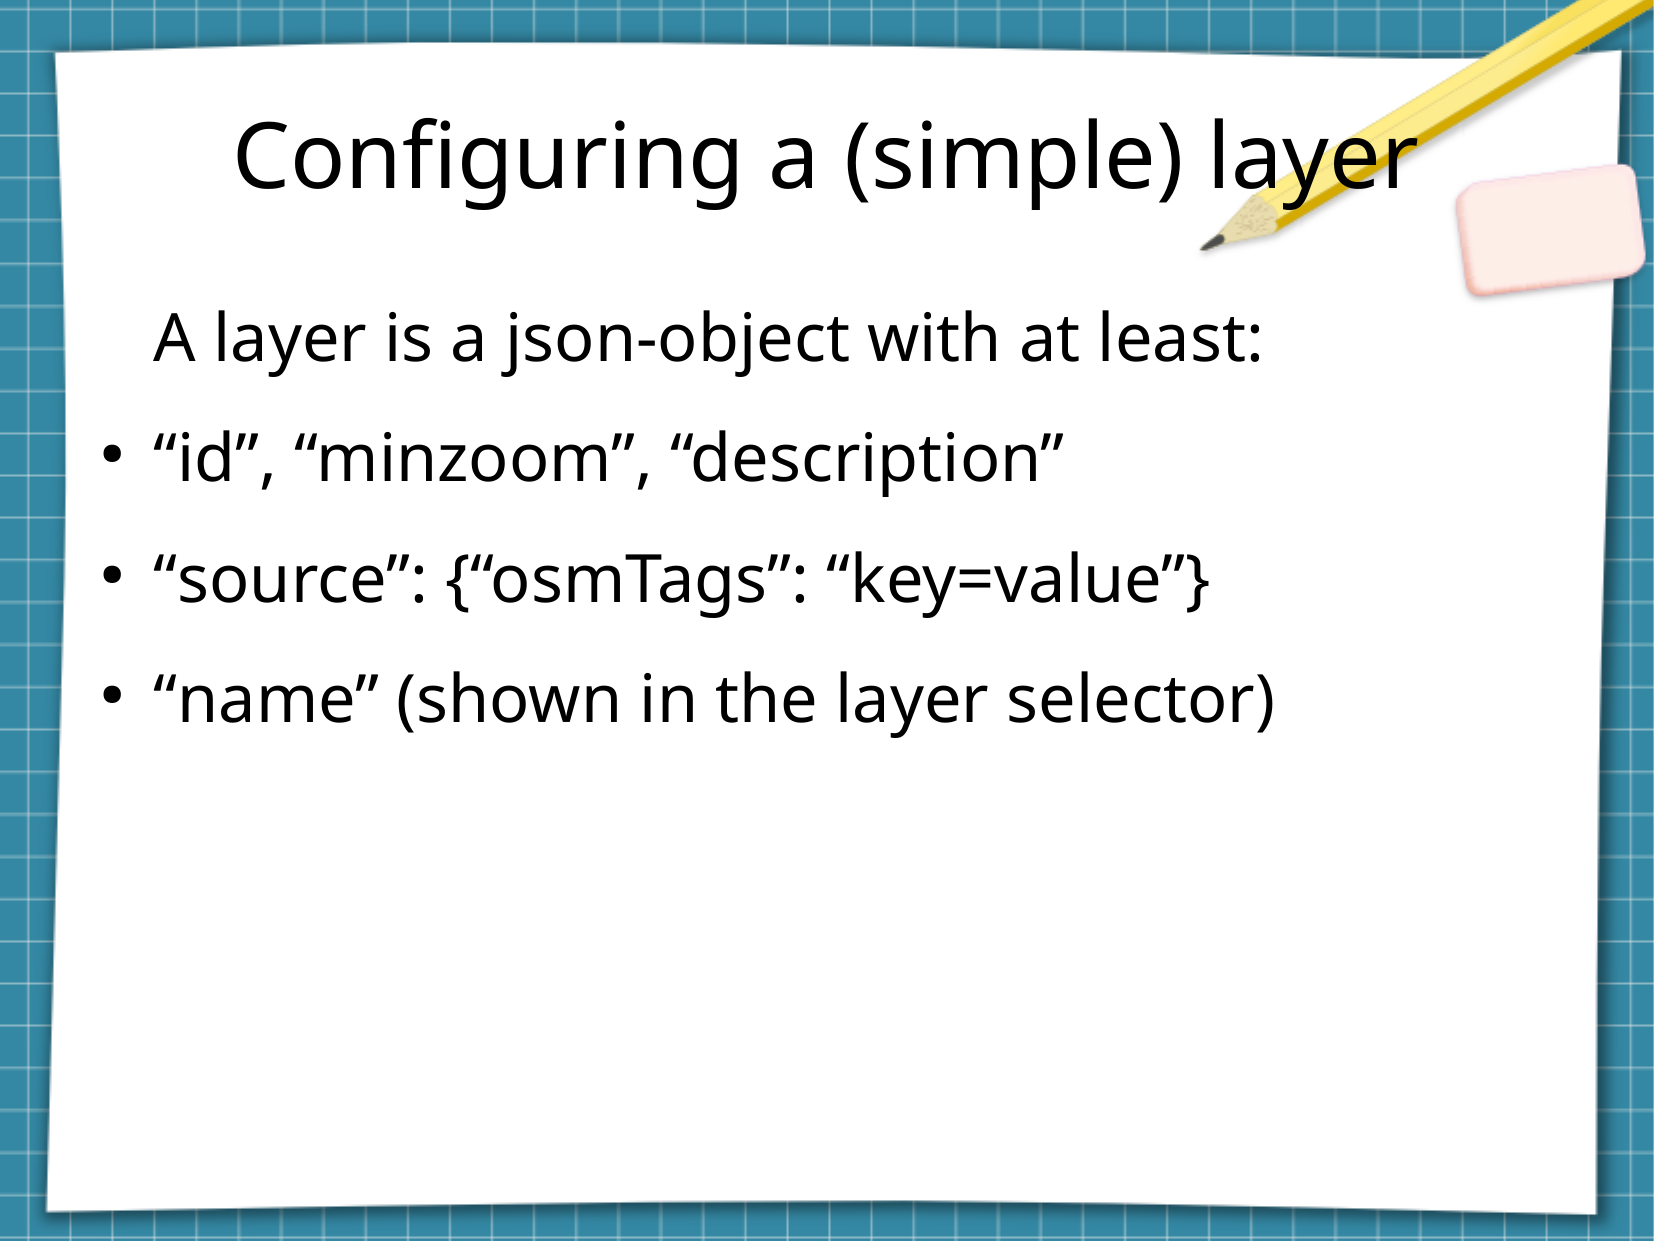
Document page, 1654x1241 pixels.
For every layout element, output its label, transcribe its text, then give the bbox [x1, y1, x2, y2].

list A layer is a json-object with at least: “id”, “minzoom”, “description” “source”: {“osmTags”: “key=value”} “name” (shown in the layer selector) [82, 290, 1571, 1010]
picture [0, 0, 1654, 1241]
title Configuring a (simple) layer [82, 49, 1571, 257]
